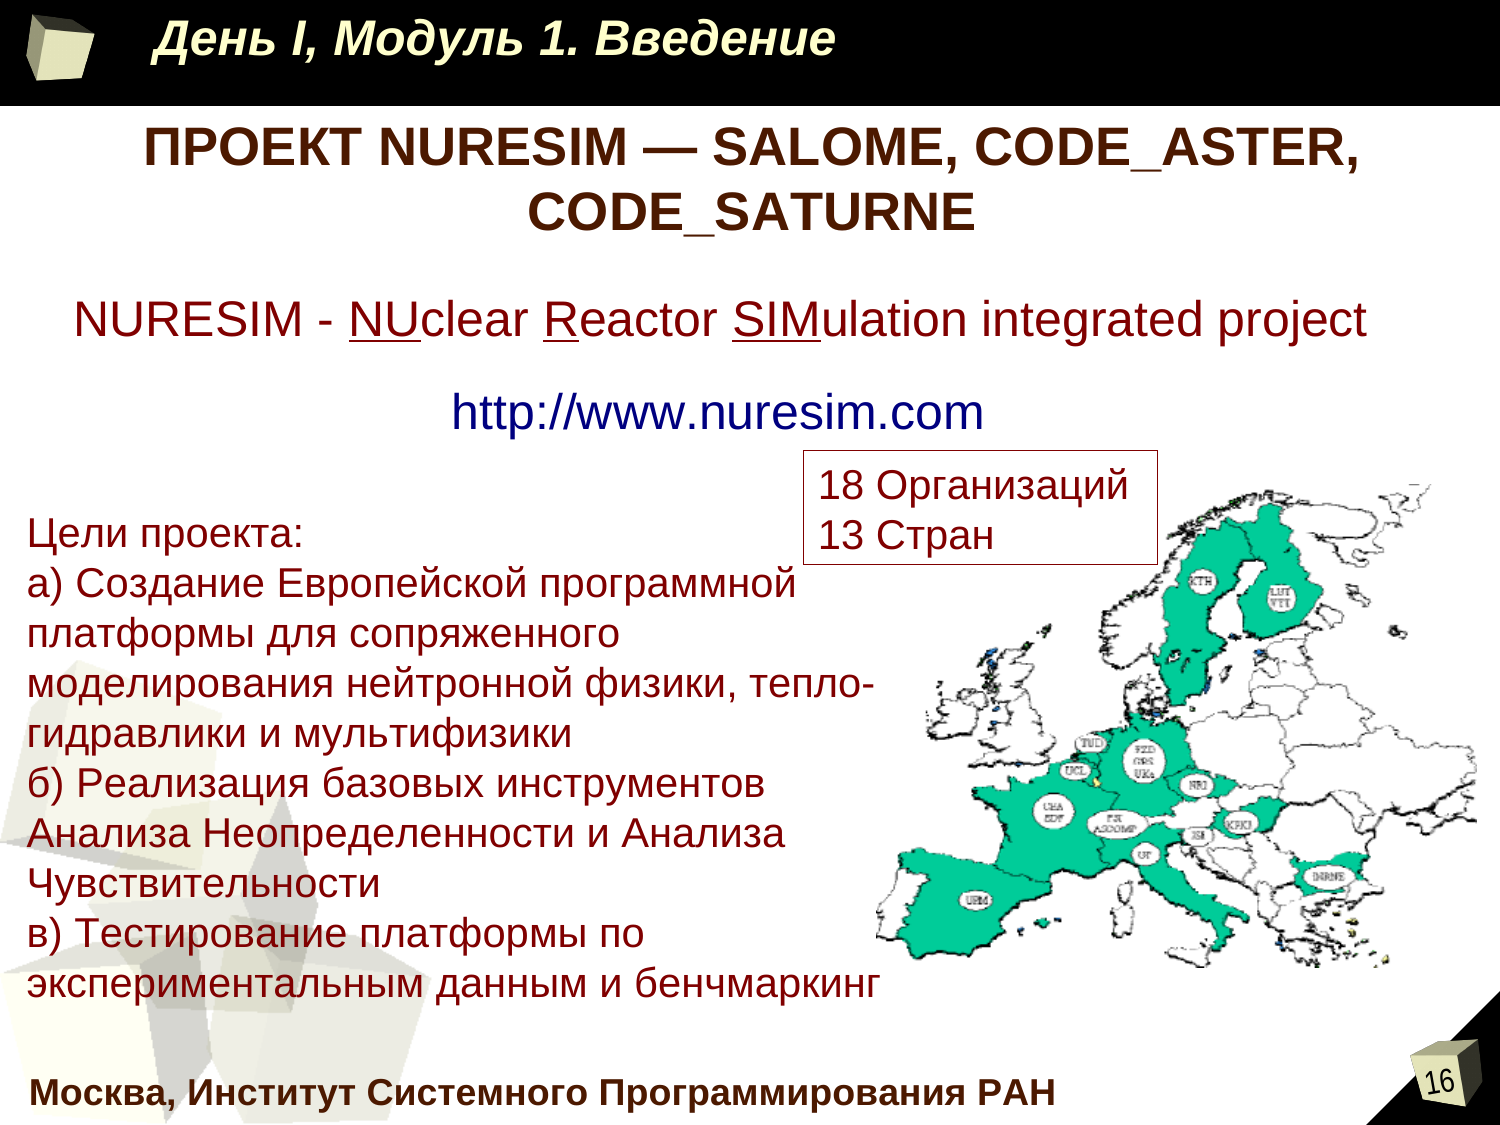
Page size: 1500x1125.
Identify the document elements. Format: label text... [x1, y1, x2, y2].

text_box http://www.nuresim.com [437, 372, 1058, 447]
text_box Цели проекта: а) Создание Европейской программной платформы для сопряженного моделирования нейтронной физики, тепло-гидравлики и мультифизики б) Реализация базовых инструментов Анализа Неопределенности и Анализа Чувствительности в) Тестирование платформы по экспериментальным данным и бенчмаркинг [11, 498, 898, 1014]
text_box NURESIM - NUclear Reactor SIMulation integrated project [59, 279, 1388, 355]
text_box 18 Организаций 13 Стран [803, 450, 1158, 565]
picture [876, 484, 1477, 968]
picture [423, 1088, 433, 1102]
text_box ПРОЕКТ NURESIM — SALOME, CODE_ASTER, CODE_SATURNE [5, 104, 1500, 249]
picture [0, 659, 433, 1125]
